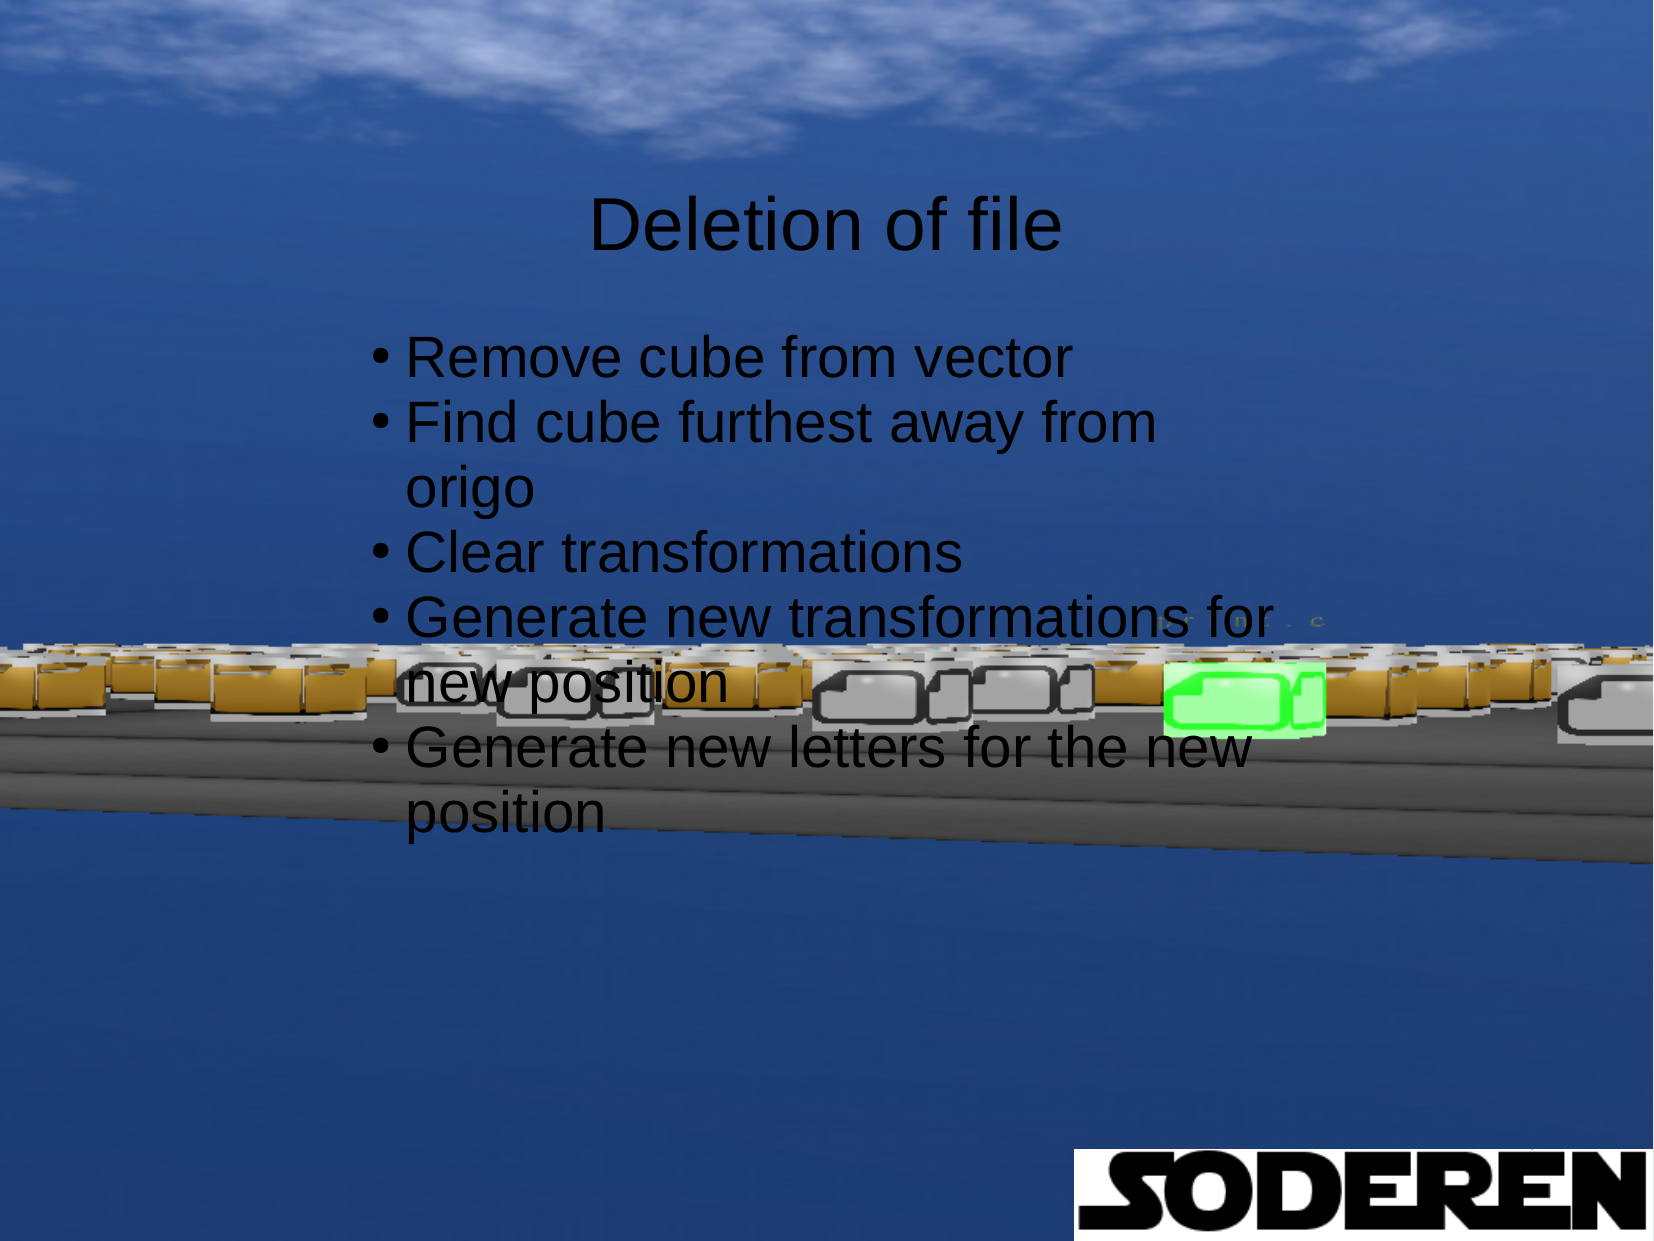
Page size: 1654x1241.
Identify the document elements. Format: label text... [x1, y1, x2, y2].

text_box Deletion of file [573, 174, 1080, 274]
picture [0, 0, 1654, 1241]
text_box Remove cube from vector Find cube furthest away from origo Clear transformations Generate new transformations for new position Generate new letters for the new position [355, 317, 1298, 855]
